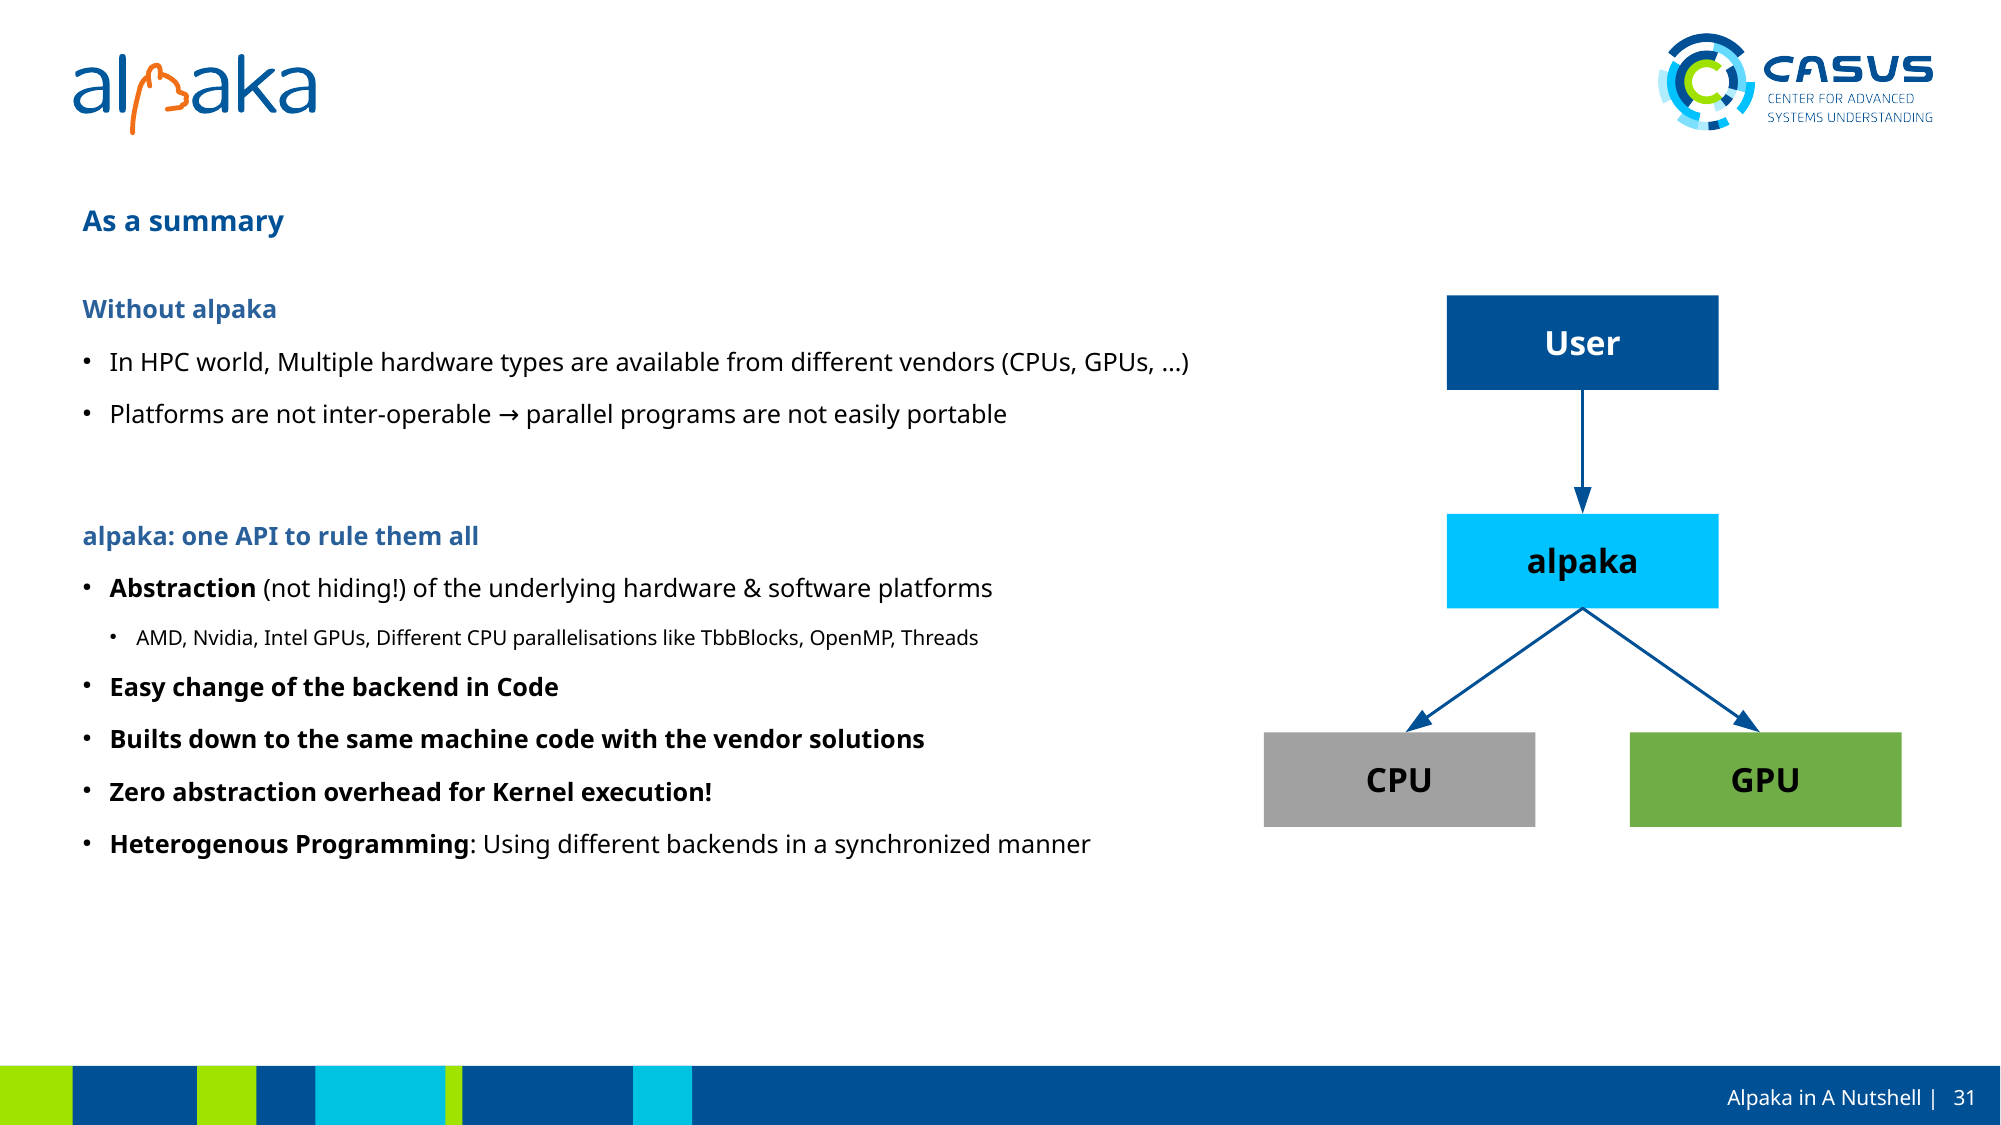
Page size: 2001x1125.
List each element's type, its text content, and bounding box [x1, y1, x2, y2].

list As a summary Without alpaka In HPC world, Multiple hardware types are available from different vendors (CPUs, GPUs, …) Platforms are not inter-operable → parallel programs are not easily portable alpaka: one API to rule them all Abstraction (not hiding!) of the underlying hardware & software platforms AMD, Nvidia, Intel GPUs, Different CPU parallelisations like TbbBlocks, OpenMP, Threads Easy change of the backend in Code Builts down to the same machine code with the vendor solutions Zero abstraction overhead for Kernel execution! Heterogenous Programming: Using different backends in a synchronized manner [82, 200, 1630, 863]
picture [1658, 33, 1933, 131]
text_box alpaka [1446, 513, 1719, 609]
text_box CPU [1263, 732, 1536, 827]
picture [72, 53, 317, 136]
text_box User [1446, 295, 1719, 390]
text_box GPU [1629, 732, 1902, 827]
